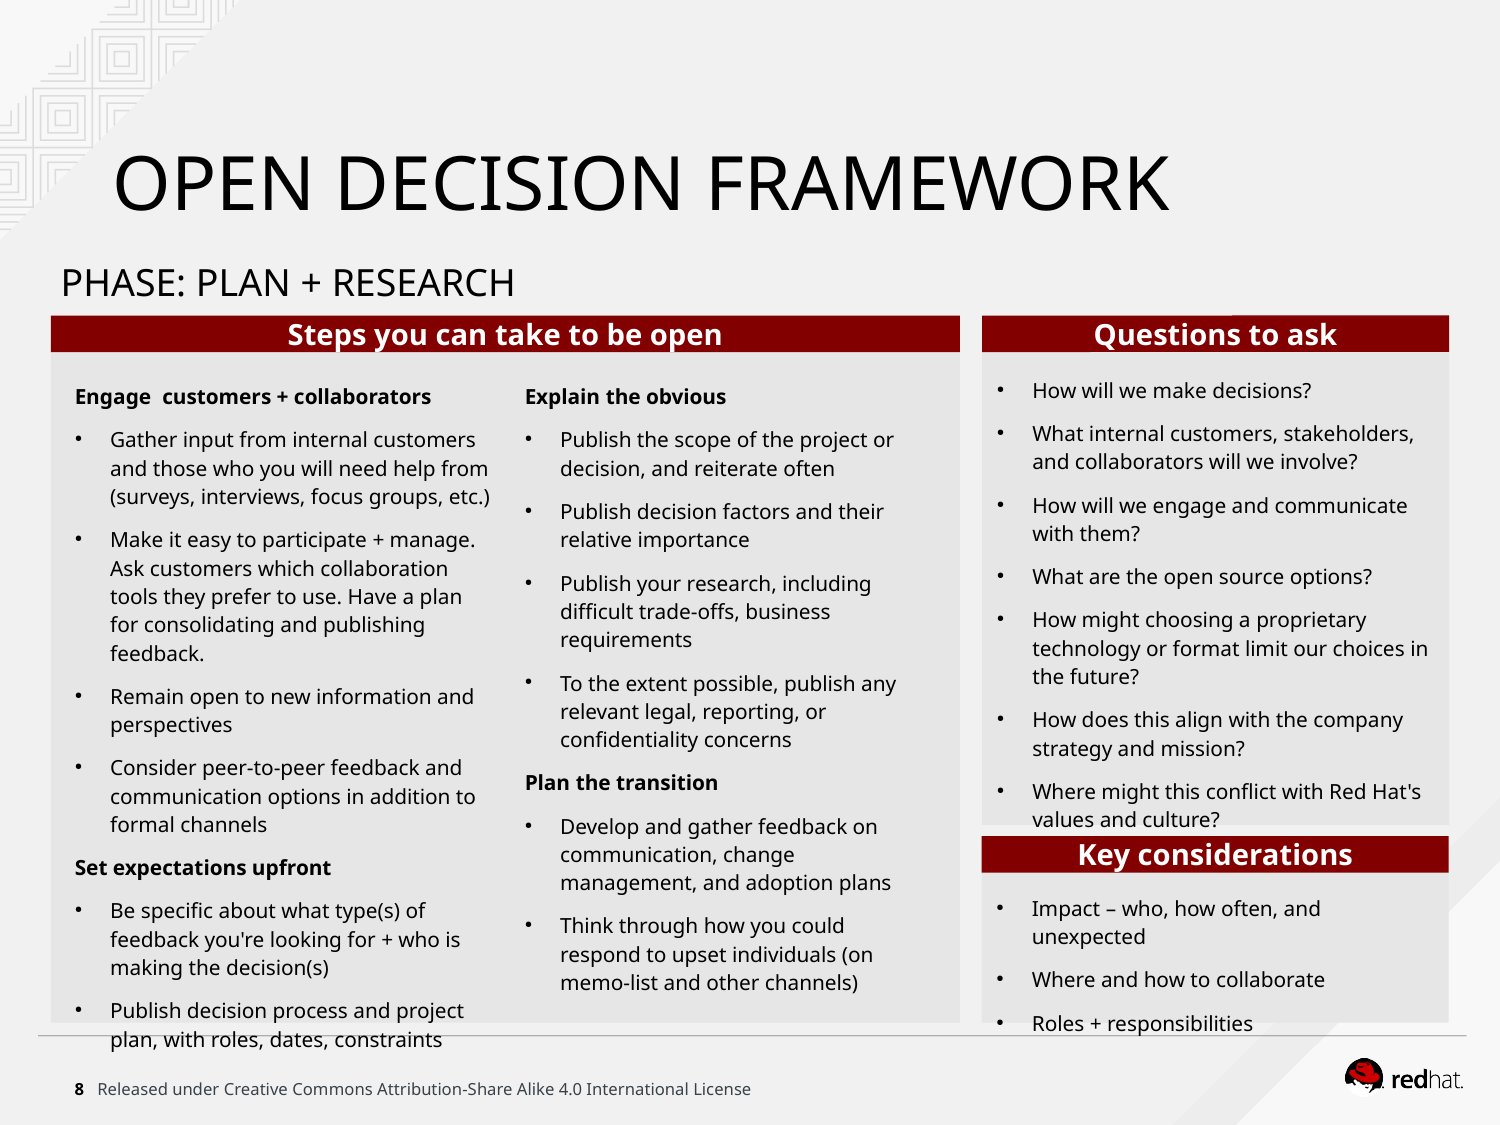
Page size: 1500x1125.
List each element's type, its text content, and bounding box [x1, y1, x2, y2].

title OPEN DECISION FRAMEWORK [112, 0, 1388, 233]
text_box How will we make decisions? What internal customers, stakeholders, and collaborators will we involve? How will we engage and communicate with them? What are the open source options? How might choosing a proprietary technology or format limit our choices in the future? How does this align with the company strategy and mission? Where might this conflict with Red Hat's values and culture? [982, 352, 1450, 825]
picture [0, 0, 1500, 1125]
text_box PHASE: PLAN + RESEARCH [45, 249, 631, 316]
text_box Engage customers + collaborators Gather input from internal customers and those who you will need help from (surveys, interviews, focus groups, etc.) Make it easy to participate + manage. Ask customers which collaboration tools they prefer to use. Have a plan for consolidating and publishing feedback. Remain open to new information and perspectives Consider peer-to-peer feedback and communication options in addition to formal channels Set expectations upfront Be specific about what type(s) of feedback you're looking for + who is making the decision(s) Publish decision process and project plan, with roles, dates, constraints [60, 375, 511, 1014]
text_box Questions to ask [982, 315, 1450, 353]
text_box Impact – who, how often, and unexpected Where and how to collaborate Roles + responsibilities [981, 873, 1449, 1023]
text_box Key considerations [981, 836, 1449, 873]
text_box Explain the obvious Publish the scope of the project or decision, and reiterate often Publish decision factors and their relative importance Publish your research, including difficult trade-offs, business requirements To the extent possible, publish any relevant legal, reporting, or confidentiality concerns Plan the transition Develop and gather feedback on communication, change management, and adoption plans Think through how you could respond to upset individuals (on memo-list and other channels) [510, 375, 946, 973]
text_box [50, 353, 960, 1023]
text_box Steps you can take to be open [50, 315, 960, 353]
text_box [276, 1014, 398, 1023]
text_box [400, 1014, 431, 1023]
